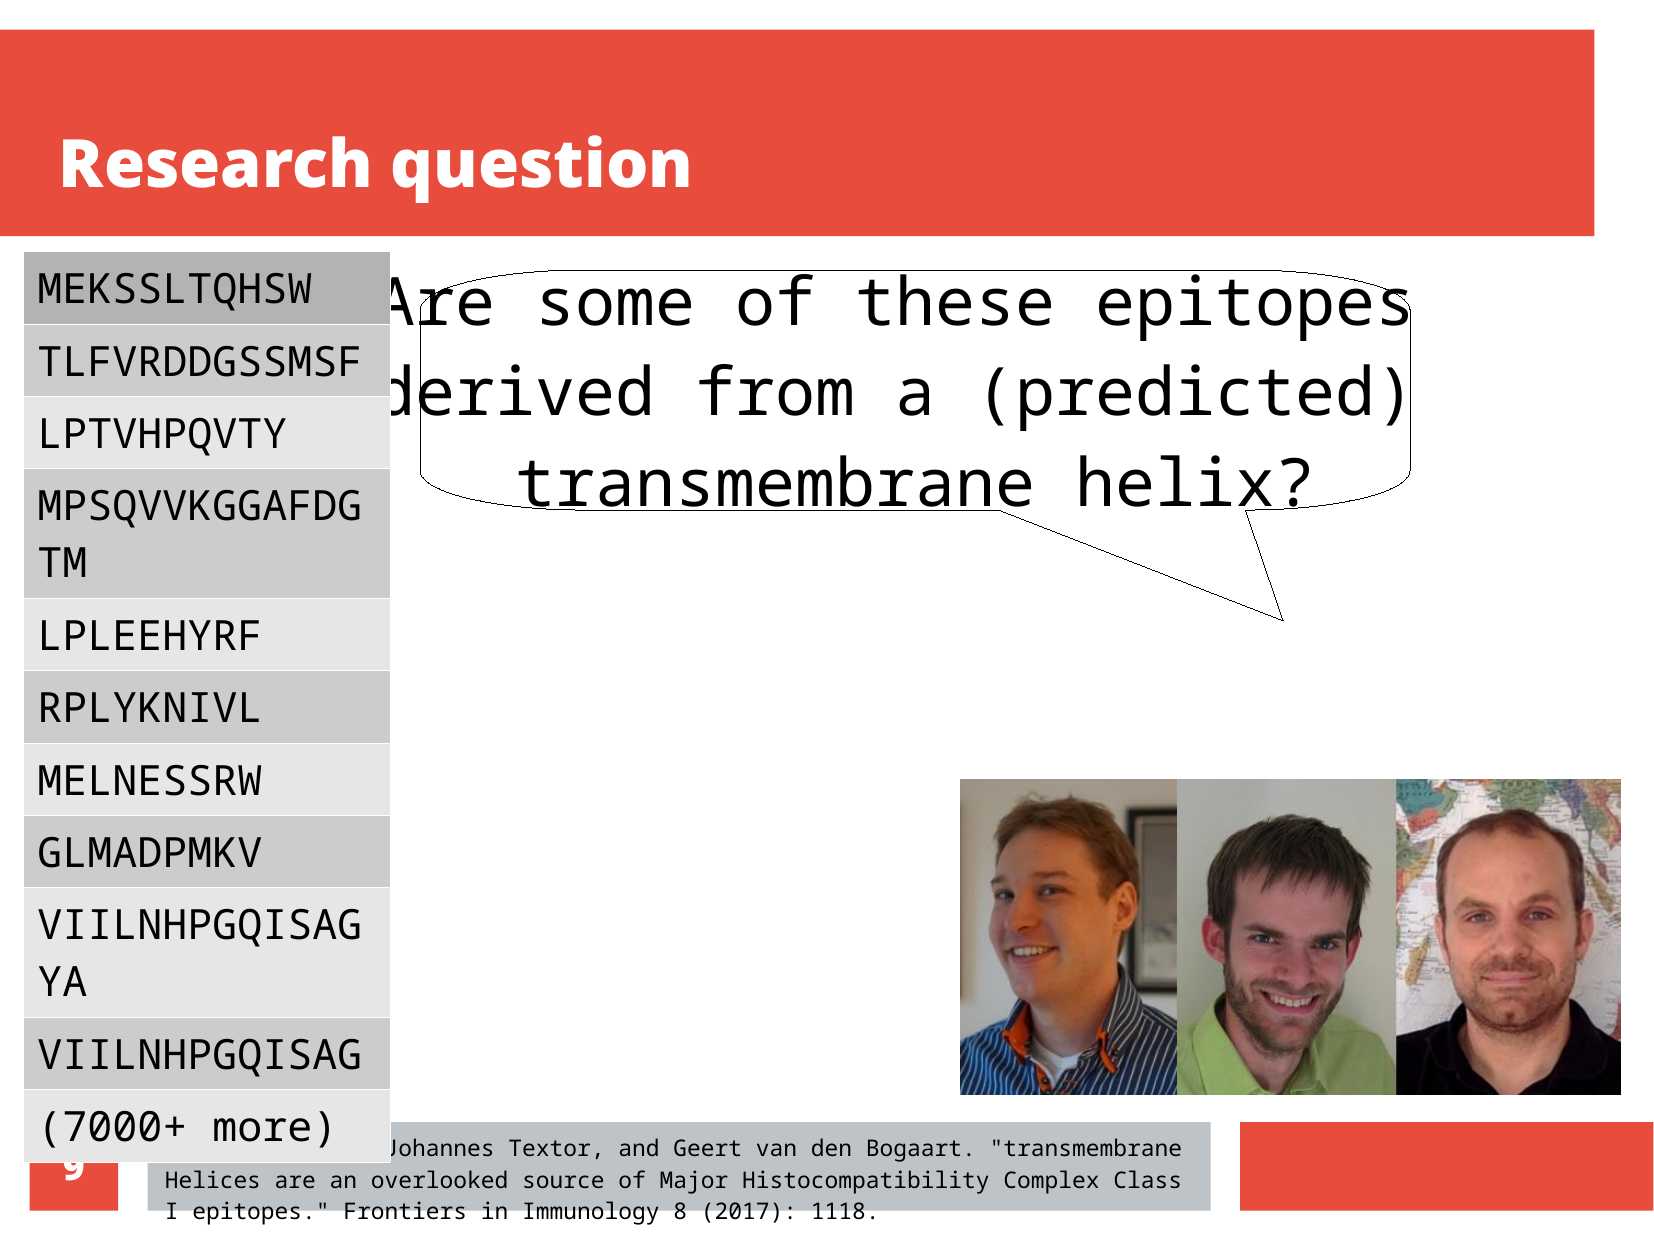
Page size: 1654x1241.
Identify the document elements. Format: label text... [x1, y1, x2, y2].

table_cell VIILNHPGQISAG [24, 1018, 390, 1089]
table_cell MELNESSRW [24, 744, 390, 815]
table_cell LPLEEHYRF [24, 599, 390, 670]
text_box Are some of these epitopes derived from a (predicted) transmembrane helix? [420, 270, 1411, 621]
table_cell RPLYKNIVL [24, 671, 390, 743]
table_cell MPSQVVKGGAFDGTM [24, 469, 390, 598]
text_box Bianchi, Frans, Johannes Textor, and Geert van den Bogaart. "transmembrane Helices are an overlooked source of Major Histocompatibility Complex Class I epitopes." Frontiers in Immunology 8 (2017): 1118. [150, 1125, 1201, 1209]
table_header MEKSSLTQHSW [24, 252, 390, 324]
table_cell GLMADPMKV [24, 816, 390, 887]
table_cell (7000+ more) [24, 1090, 390, 1162]
table_cell LPTVHPQVTY [24, 397, 390, 468]
title Research question [59, 59, 1595, 207]
table_cell VIILNHPGQISAGYA [24, 888, 390, 1017]
table_cell TLFVRDDGSSMSF [24, 325, 390, 396]
picture [960, 779, 1621, 1096]
